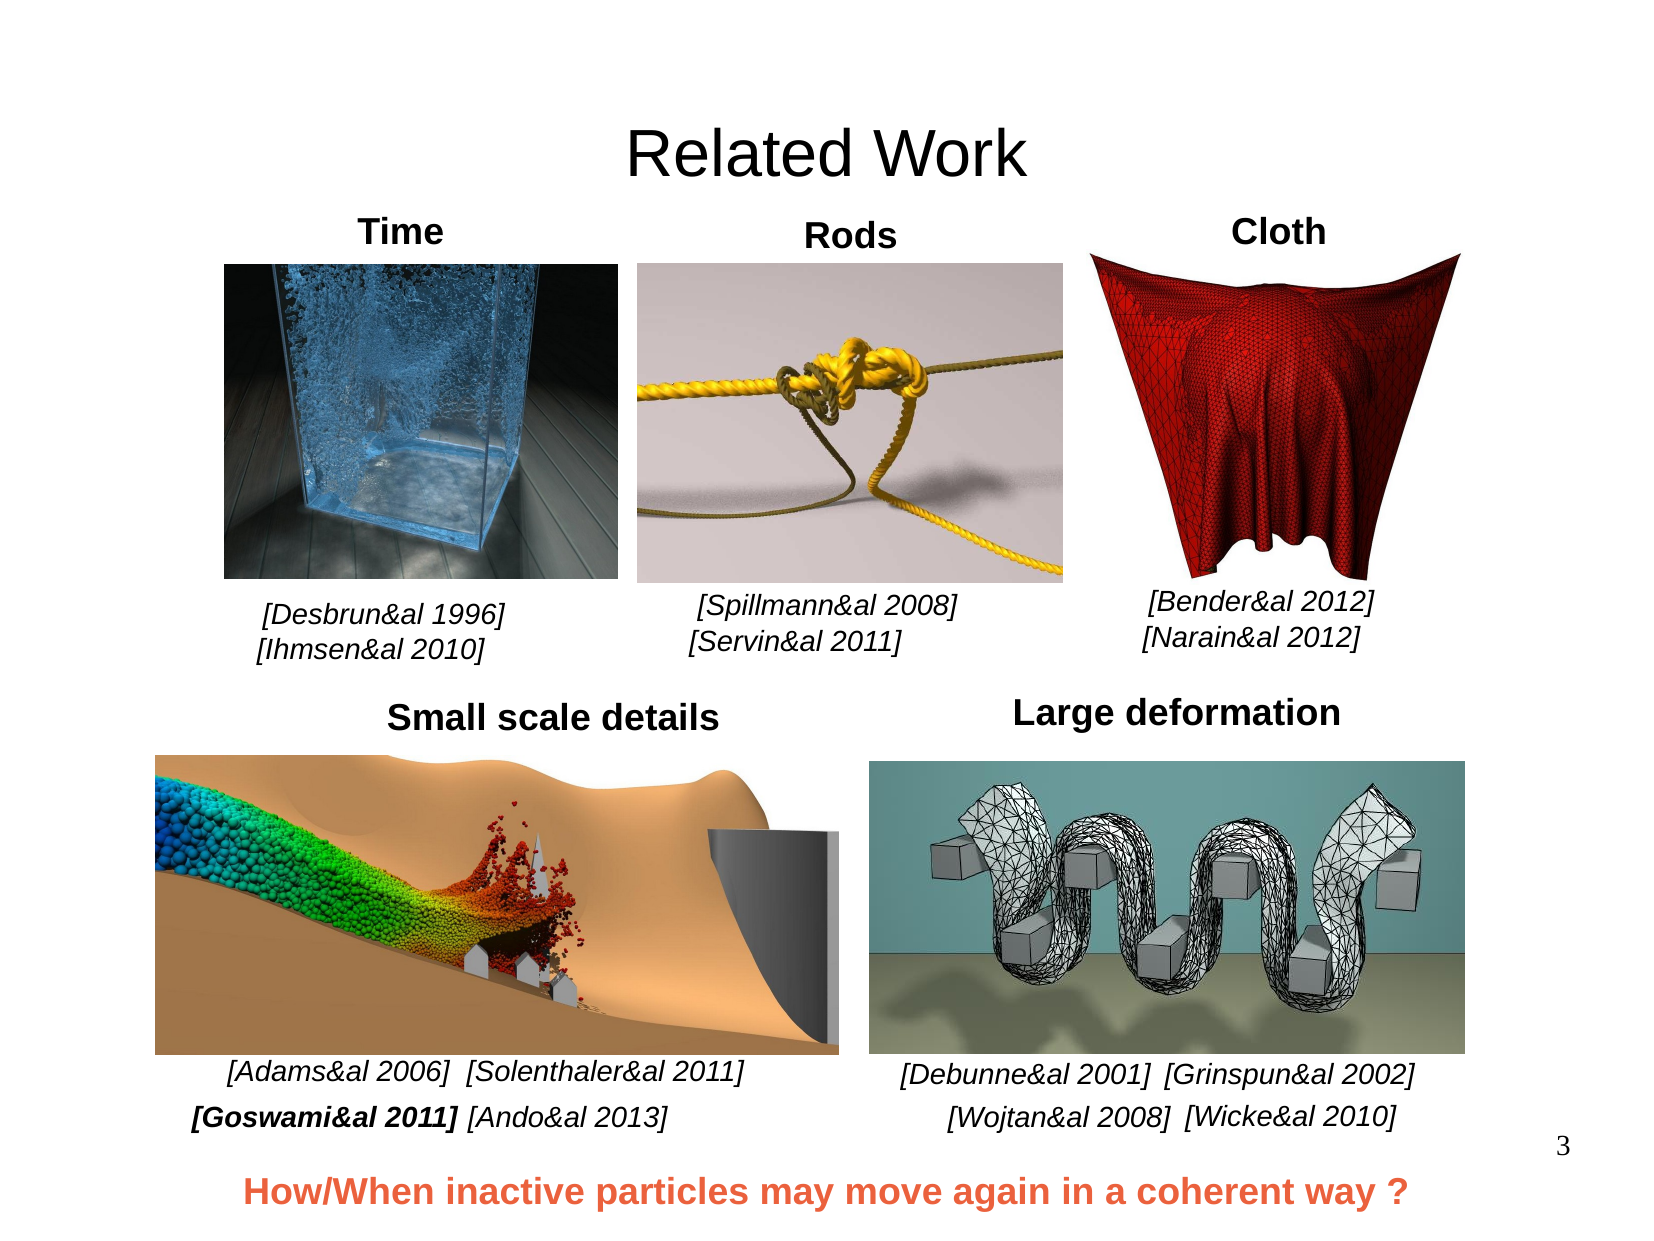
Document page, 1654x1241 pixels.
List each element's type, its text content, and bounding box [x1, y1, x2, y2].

text_box Rods [789, 206, 920, 263]
text_box Large deformation [998, 683, 1365, 741]
text_box [Bender&al 2012] [1133, 585, 1394, 626]
picture [155, 755, 839, 1055]
text_box [Narain&al 2012] [1127, 613, 1385, 662]
picture [224, 264, 618, 579]
picture [176, 855, 188, 865]
text_box [Adams&al 2006] [212, 1055, 497, 1100]
text_box [Wicke&al 2010] [1170, 1103, 1441, 1146]
text_box [Debunne&al 2001] [885, 1054, 1149, 1099]
text_box [Spillmann&al 2008] [682, 583, 1014, 629]
picture [1086, 249, 1465, 585]
text_box [Desbrun&al 1996] [248, 590, 567, 671]
text_box Time [342, 203, 485, 261]
picture [637, 263, 1063, 583]
picture [869, 761, 1465, 1054]
text_box [Wojtan&al 2008] [933, 1093, 1170, 1142]
text_box [Grinspun&al 2002] [1149, 1054, 1465, 1103]
title Related Work [82, 49, 1571, 257]
text_box [Solenthaler&al 2011] [497, 1055, 780, 1100]
text_box [Goswami&al 2011] [171, 1093, 479, 1146]
text_box [Servin&al 2011] [674, 617, 920, 666]
text_box Small scale details [372, 689, 751, 747]
text_box [Ihmsen&al 2010] [242, 625, 500, 674]
text_box Cloth [1216, 203, 1347, 249]
text_box How/When inactive particles may move again in a coherent way ? [227, 1163, 1427, 1221]
text_box [Ando&al 2013] [479, 1100, 697, 1146]
